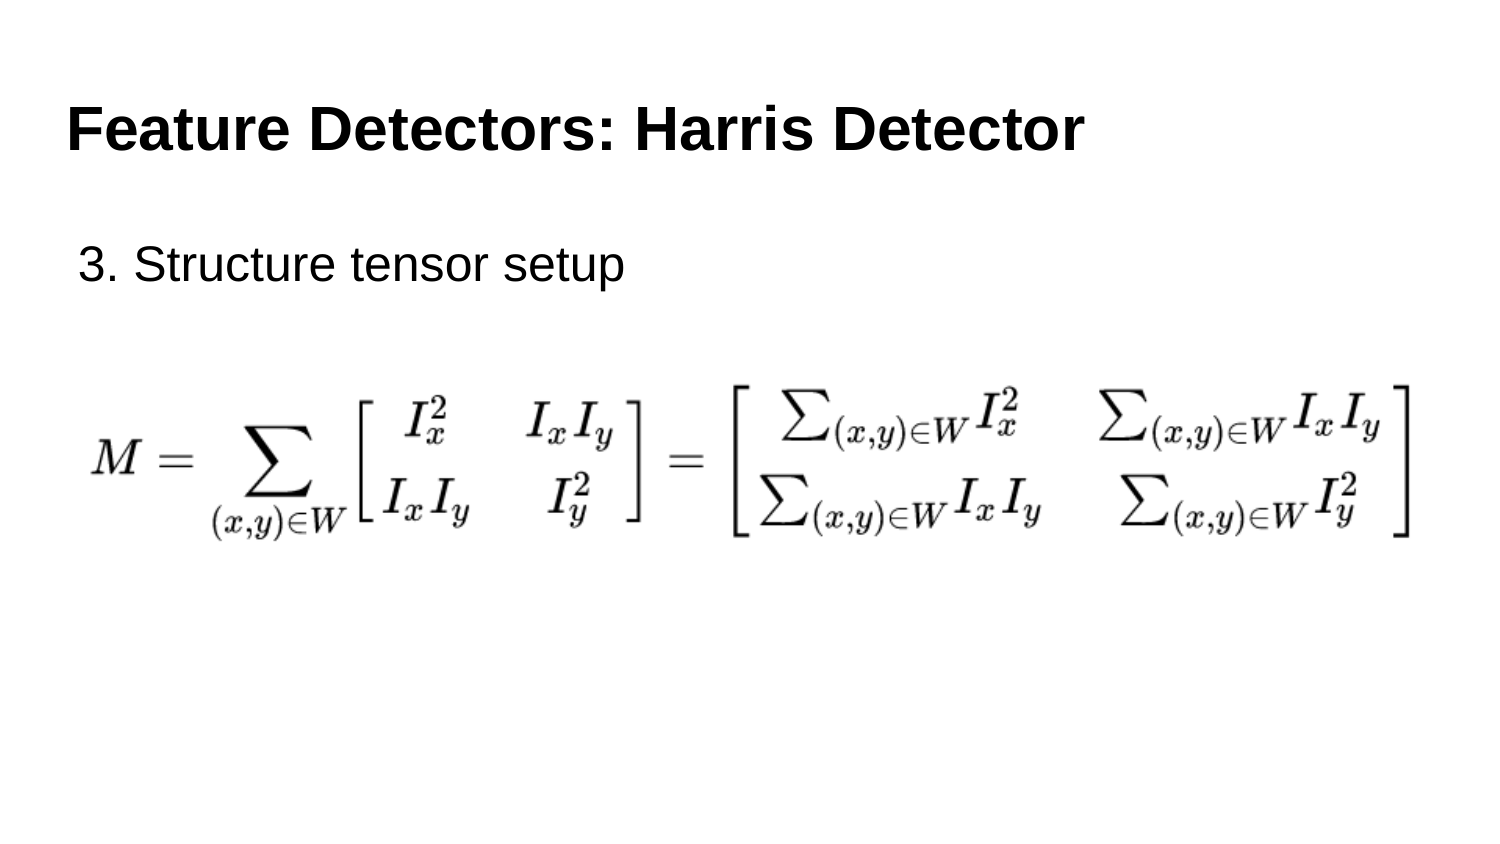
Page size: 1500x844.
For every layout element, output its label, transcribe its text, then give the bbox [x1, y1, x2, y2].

text_box 3. Structure tensor setup [63, 216, 1045, 331]
title Feature Detectors: Harris Detector [51, 72, 1449, 167]
picture [61, 364, 1439, 571]
